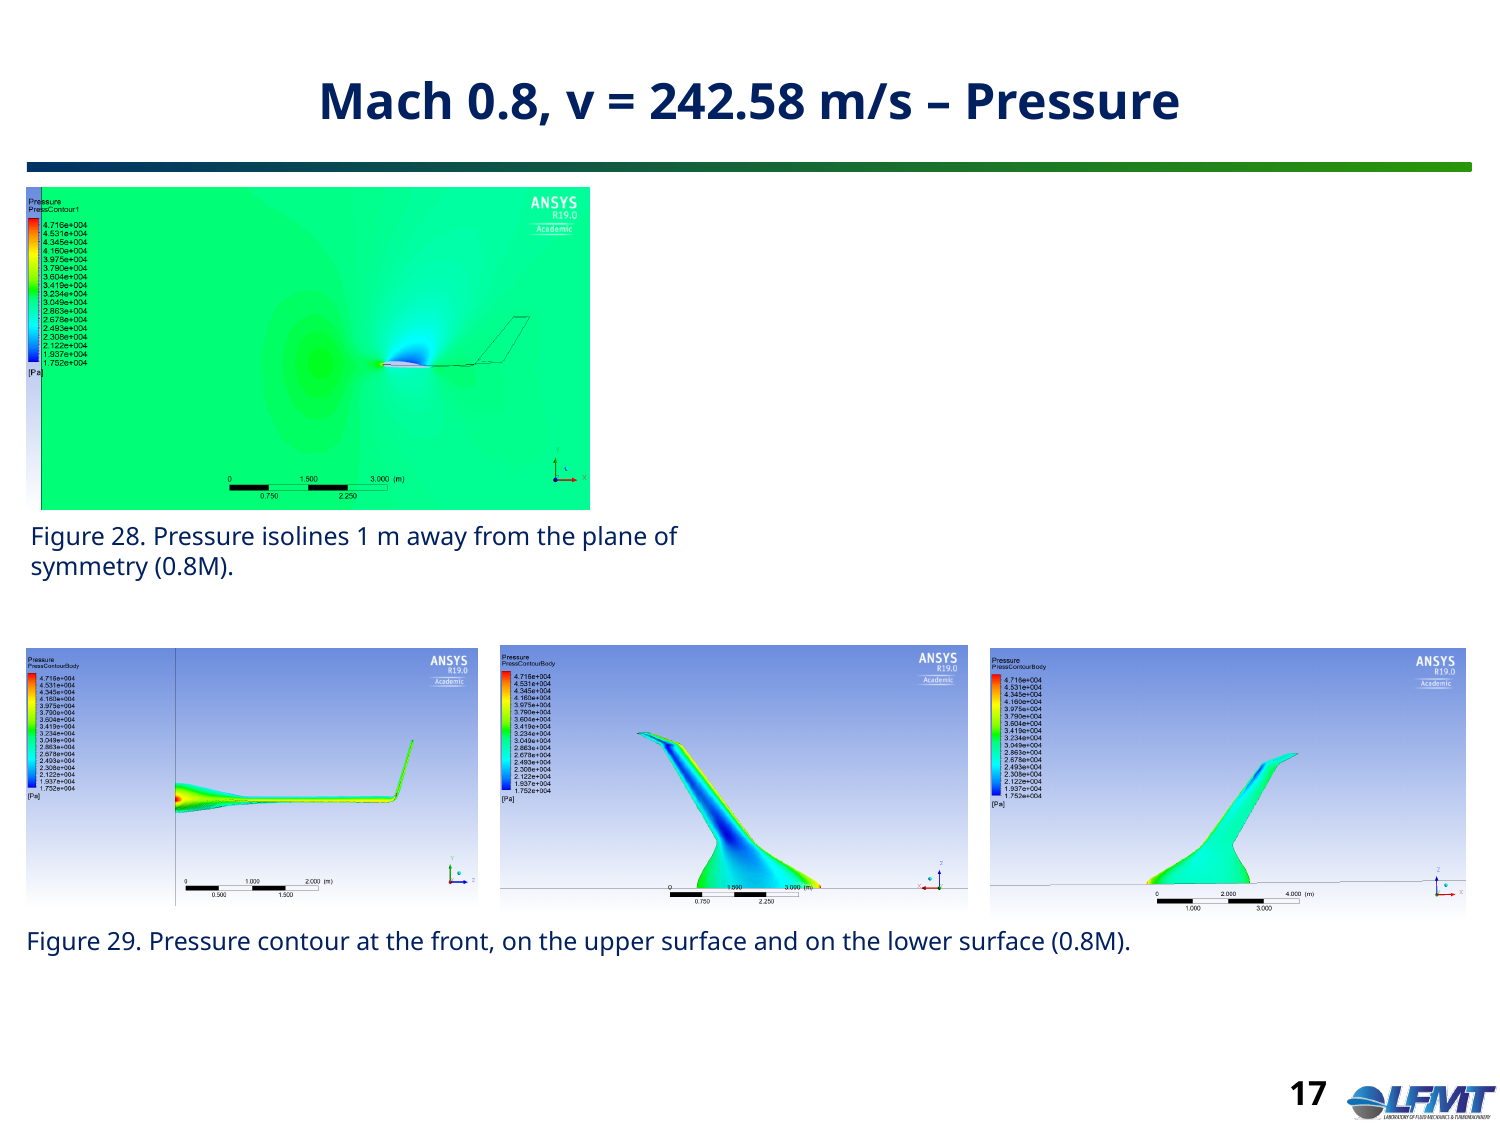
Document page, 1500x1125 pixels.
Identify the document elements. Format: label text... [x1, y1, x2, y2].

title Mach 0.8, v = 242.58 m/s – Pressure [26, 41, 1474, 157]
picture [990, 648, 1466, 918]
picture [500, 645, 968, 913]
picture [1347, 1080, 1497, 1125]
picture [26, 187, 590, 510]
slide_number <αριθμός> [992, 1065, 1343, 1125]
text_box Figure 28. Pressure isolines 1 m away from the plane of symmetry (0.8M). [0, 512, 725, 633]
text_box Figure 29. Pressure contour at the front, on the upper surface and on the lower surface (0.8M). [0, 918, 1478, 1008]
picture [26, 648, 478, 906]
text_box [1383, 1071, 1500, 1125]
